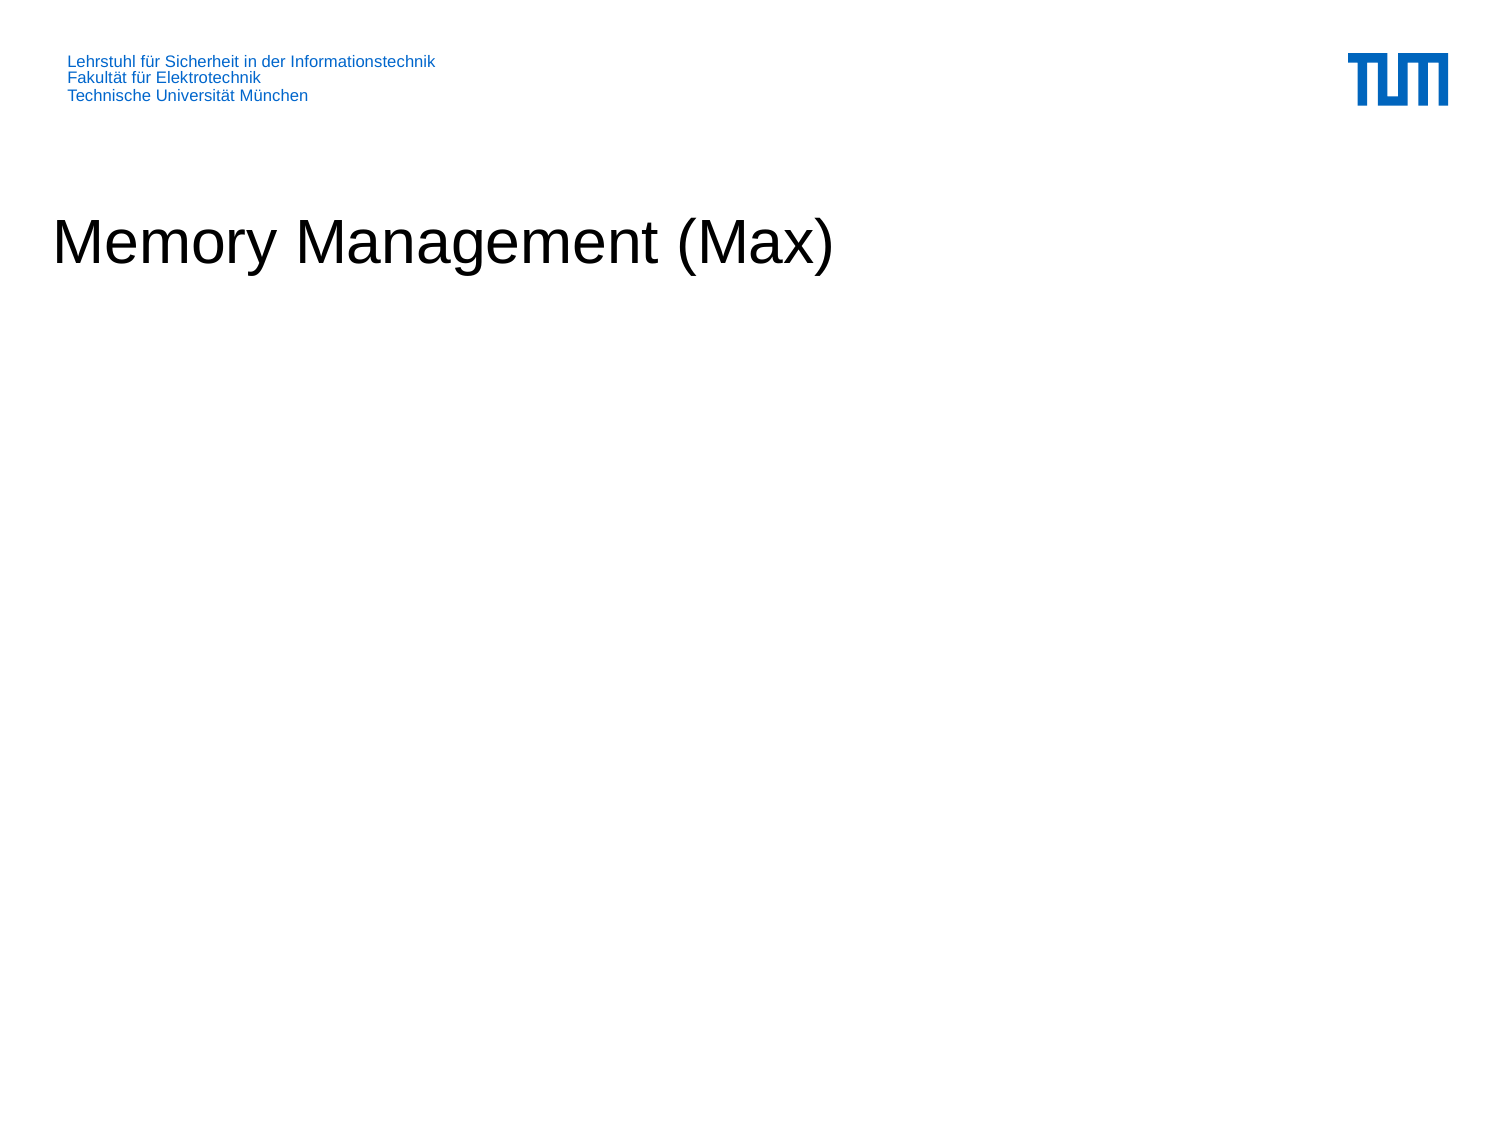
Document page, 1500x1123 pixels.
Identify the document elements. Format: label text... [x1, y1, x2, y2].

title Memory Management (Max) [52, 200, 1453, 260]
